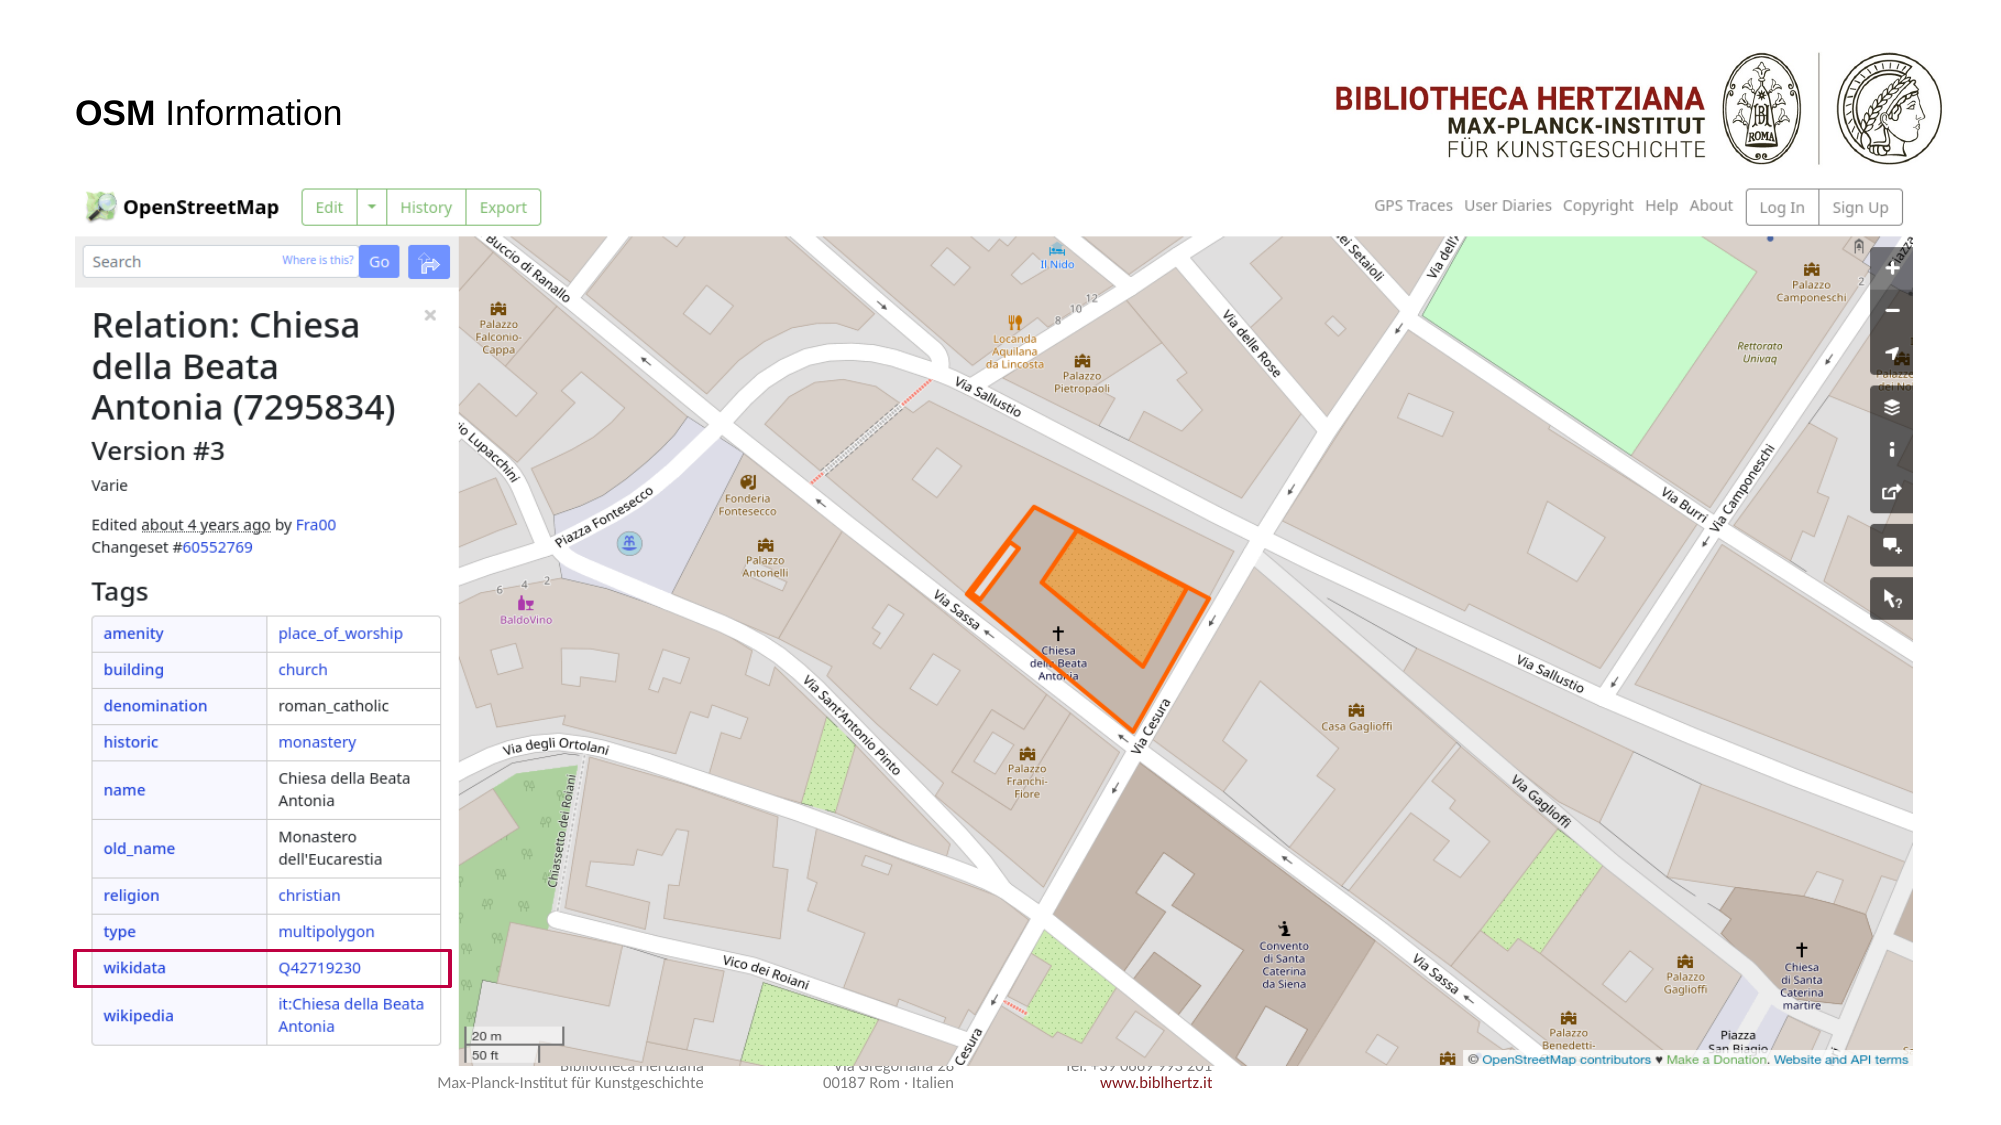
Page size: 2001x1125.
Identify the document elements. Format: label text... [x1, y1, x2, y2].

picture [75, 37, 1951, 1066]
text_box [75, 950, 451, 987]
title OSM Information [75, 75, 1276, 150]
